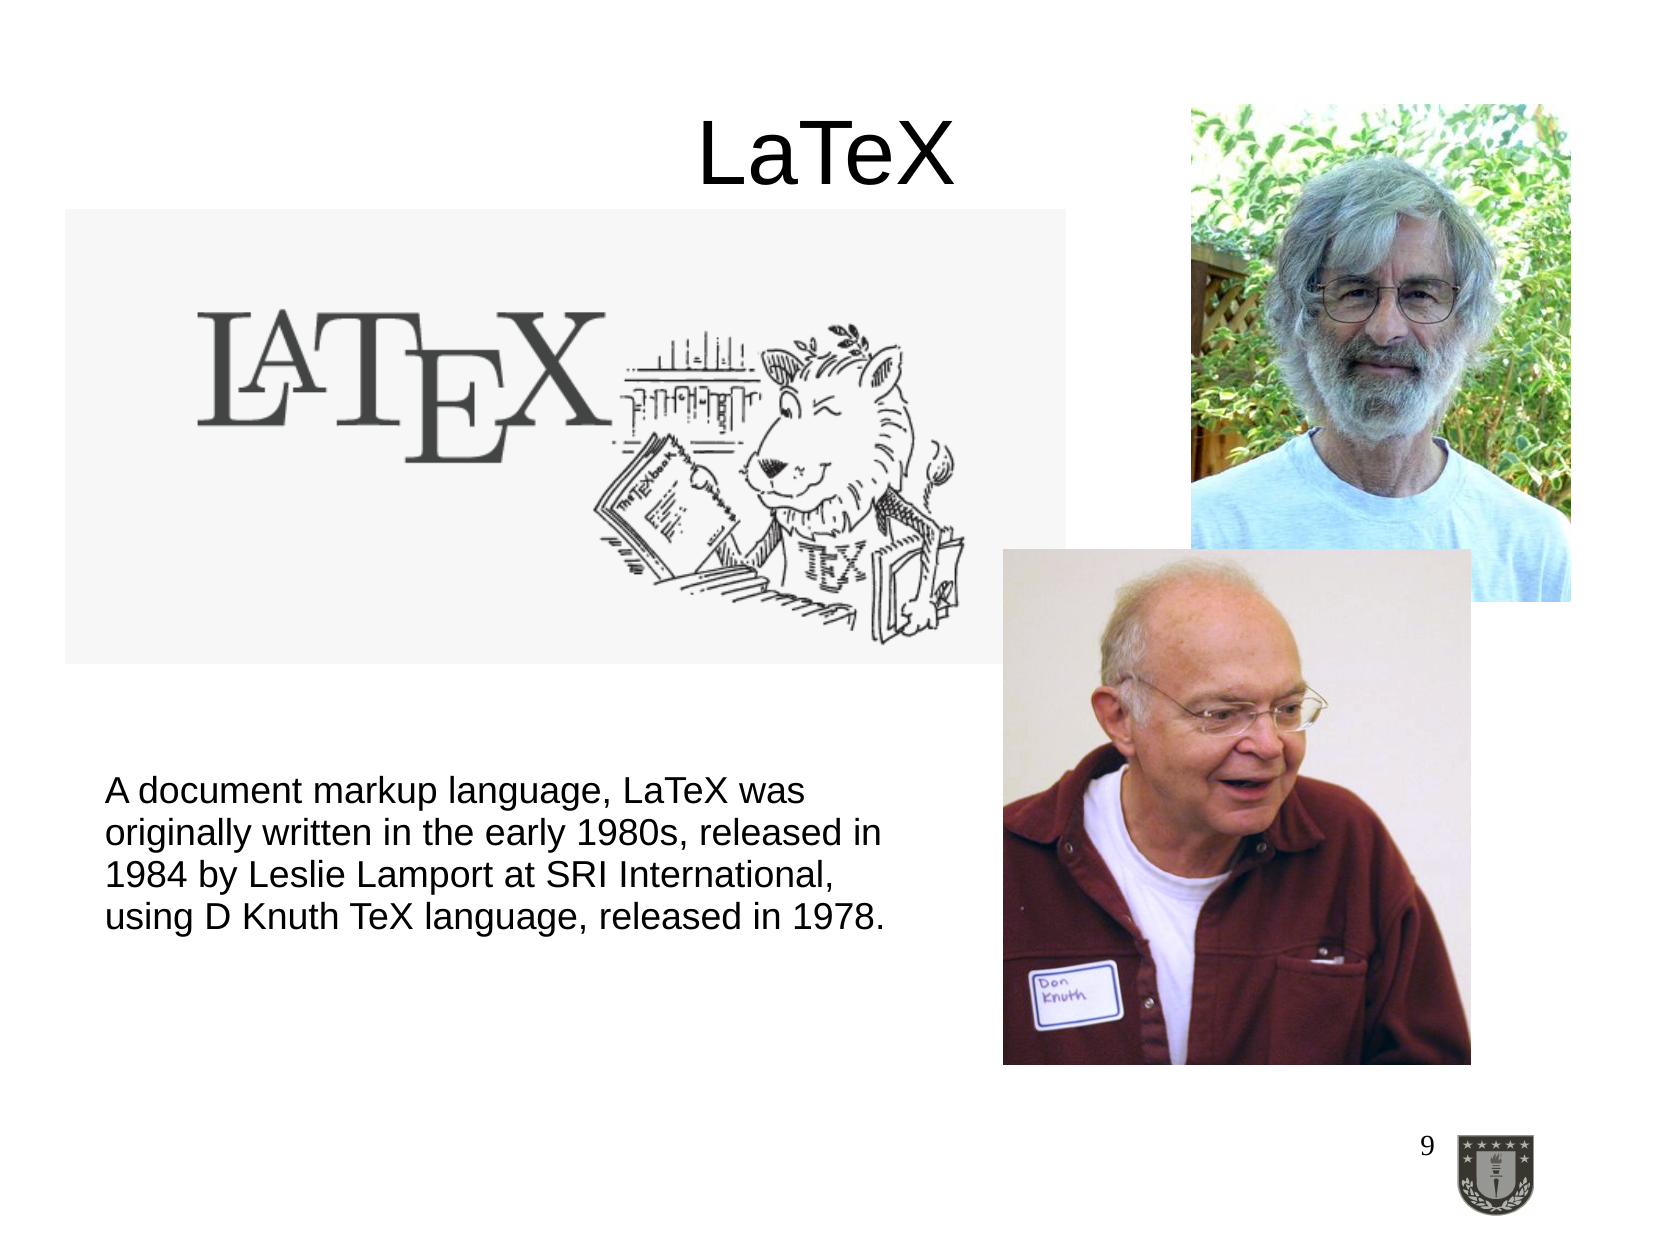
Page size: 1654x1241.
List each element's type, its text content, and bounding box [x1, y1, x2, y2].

title LaTeX [82, 49, 1571, 257]
text_box A document markup language, LaTeX was originally written in the early 1980s, released in 1984 by Leslie Lamport at SRI International, using D Knuth TeX language, released in 1978. [90, 762, 931, 946]
picture [65, 104, 1571, 1066]
picture [1457, 1135, 1534, 1216]
